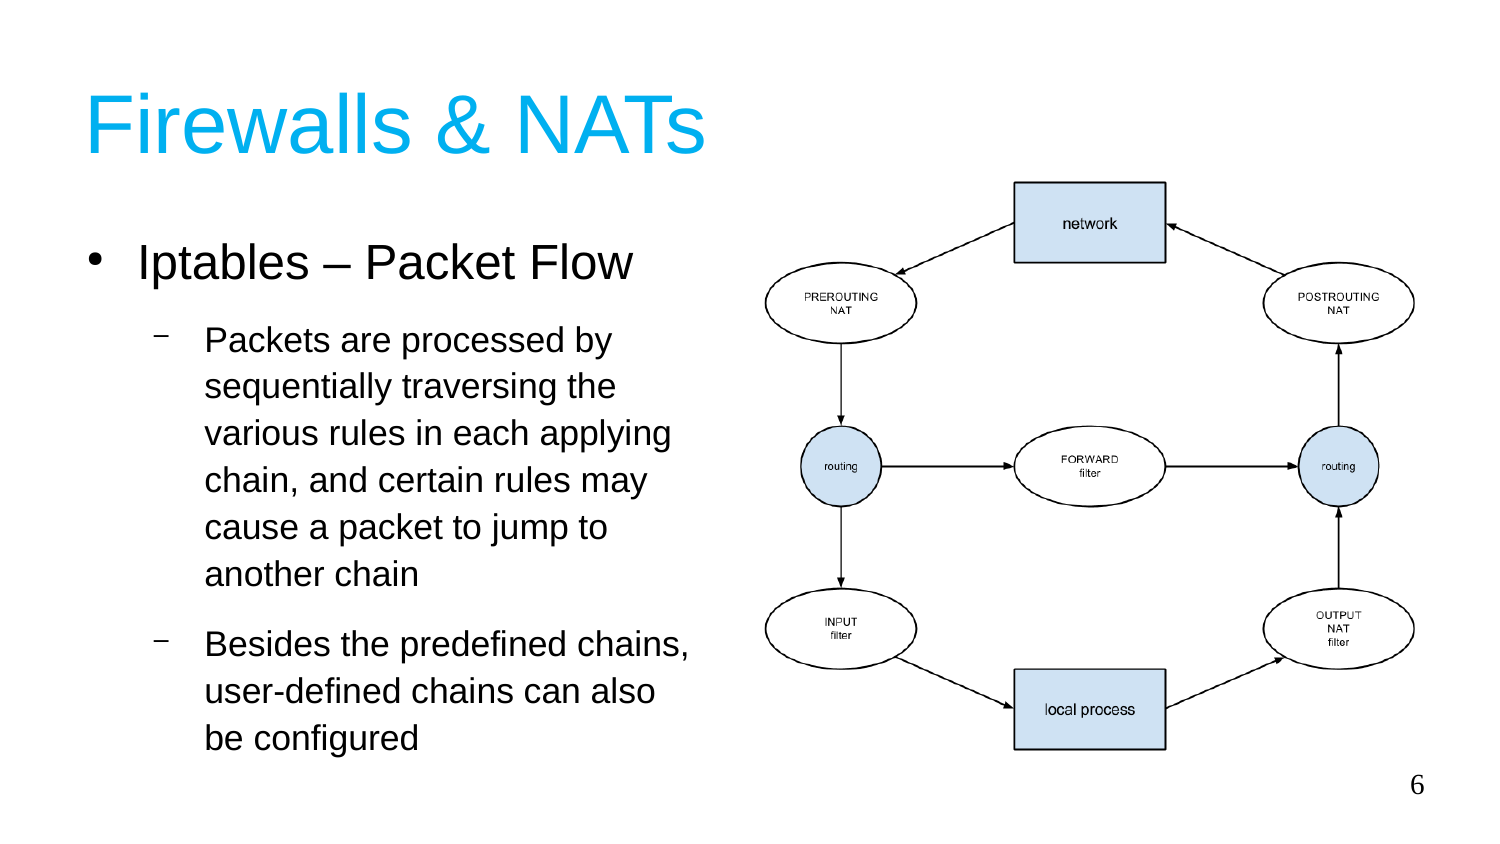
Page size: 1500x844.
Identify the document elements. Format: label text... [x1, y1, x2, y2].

title Firewalls & NATs [69, 44, 1364, 208]
picture [688, 164, 1491, 767]
list Iptables – Packet Flow Packets are processed by sequentially traversing the various rules in each applying chain, and certain rules may cause a packet to jump to another chain Besides the predefined chains, user-defined chains can also be configured [69, 224, 688, 760]
